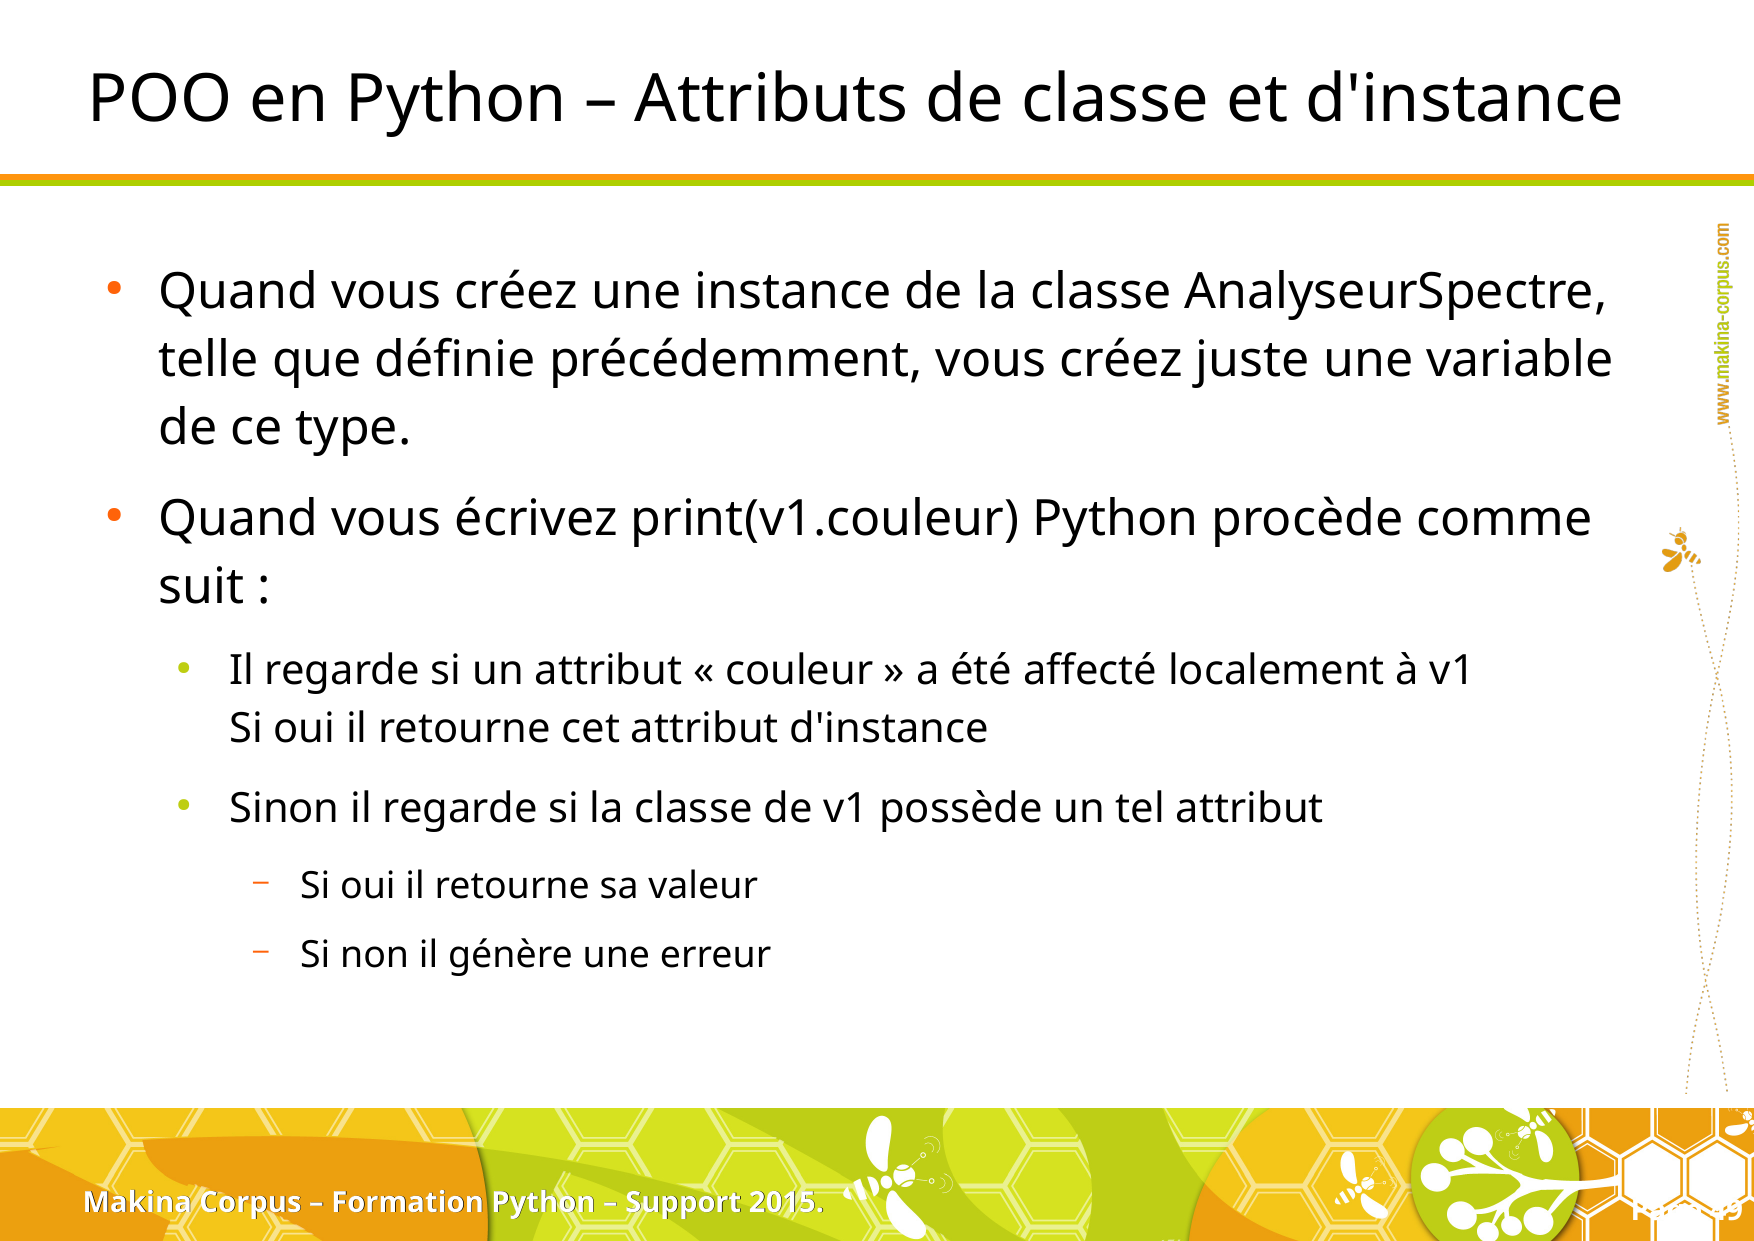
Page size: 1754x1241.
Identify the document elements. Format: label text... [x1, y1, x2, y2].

list Quand vous créez une instance de la classe AnalyseurSpectre, telle que définie précédemment, vous créez juste une variable de ce type. Quand vous écrivez print(v1.couleur) Python procède comme suit : Il regarde si un attribut « couleur » a été affecté localement à v1 Si oui il retourne cet attribut d'instance Sinon il regarde si la classe de v1 possède un tel attribut Si oui il retourne sa valeur Si non il génère une erreur [87, 254, 1667, 975]
title POO en Python – Attributs de classe et d'instance [87, 31, 1667, 160]
picture [1639, 203, 1754, 1093]
picture [0, 1108, 1754, 1241]
